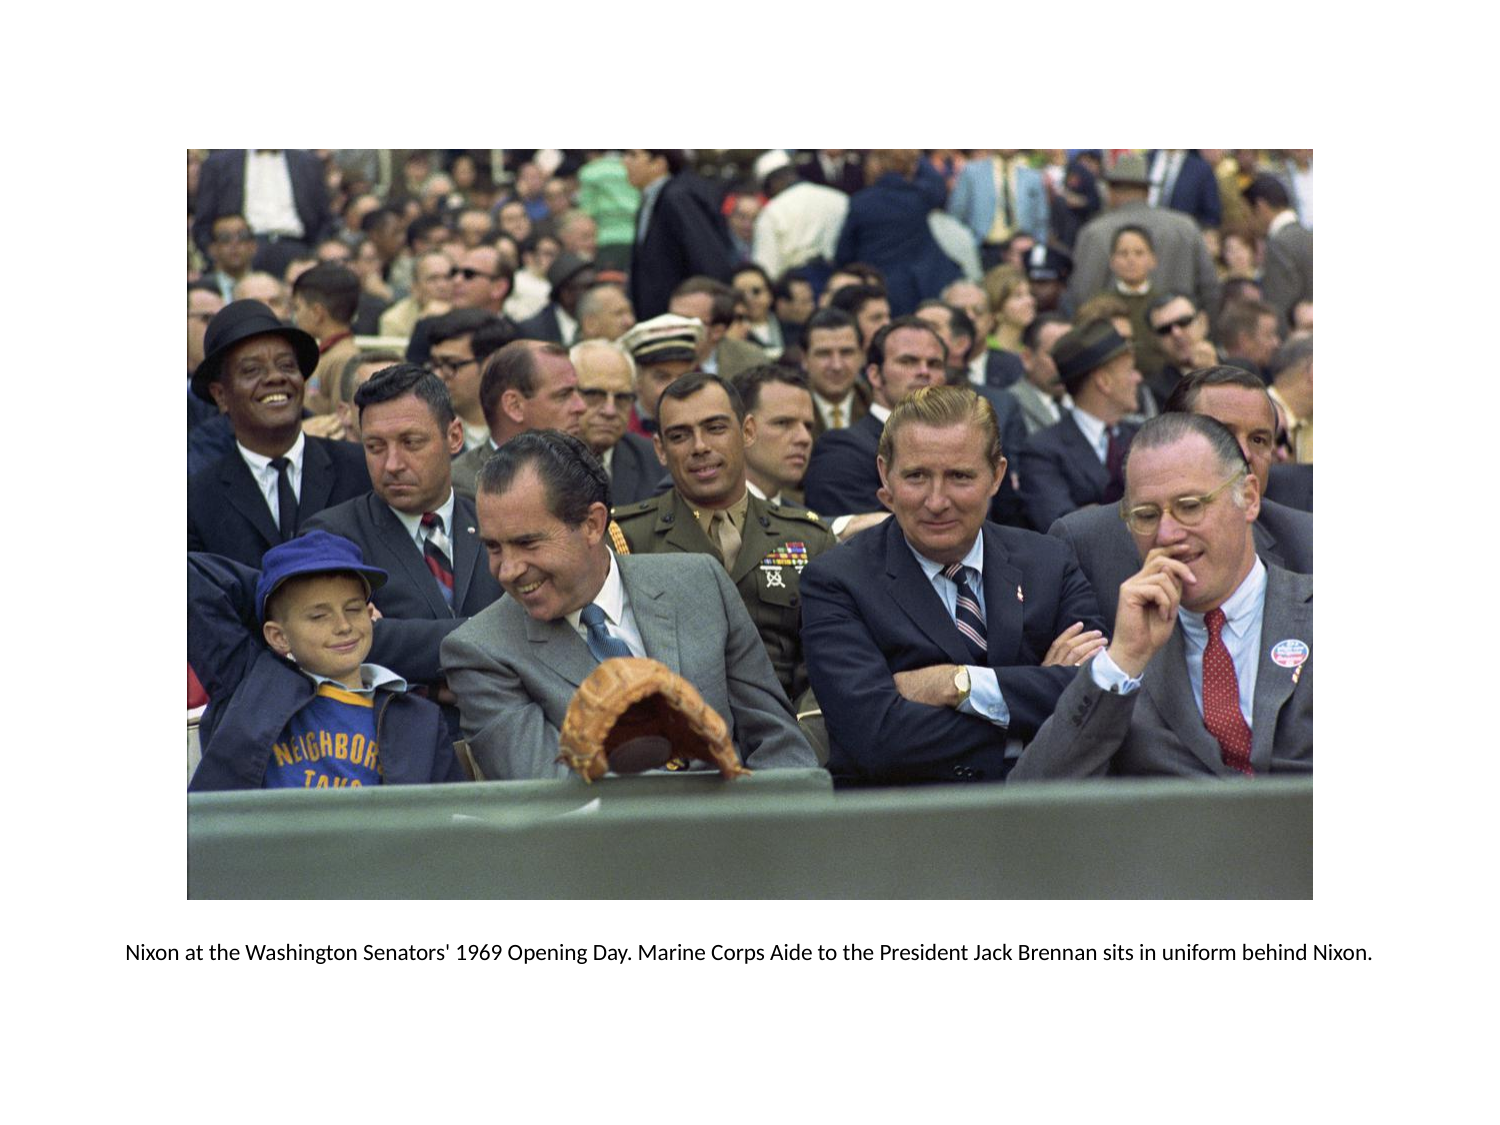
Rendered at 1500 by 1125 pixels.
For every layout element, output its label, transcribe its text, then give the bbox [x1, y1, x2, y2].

picture [187, 149, 1313, 900]
text_box Nixon at the Washington Senators' 1969 Opening Day. Marine Corps Aide to the President Jack Brennan sits in uniform behind Nixon. [110, 929, 1390, 973]
